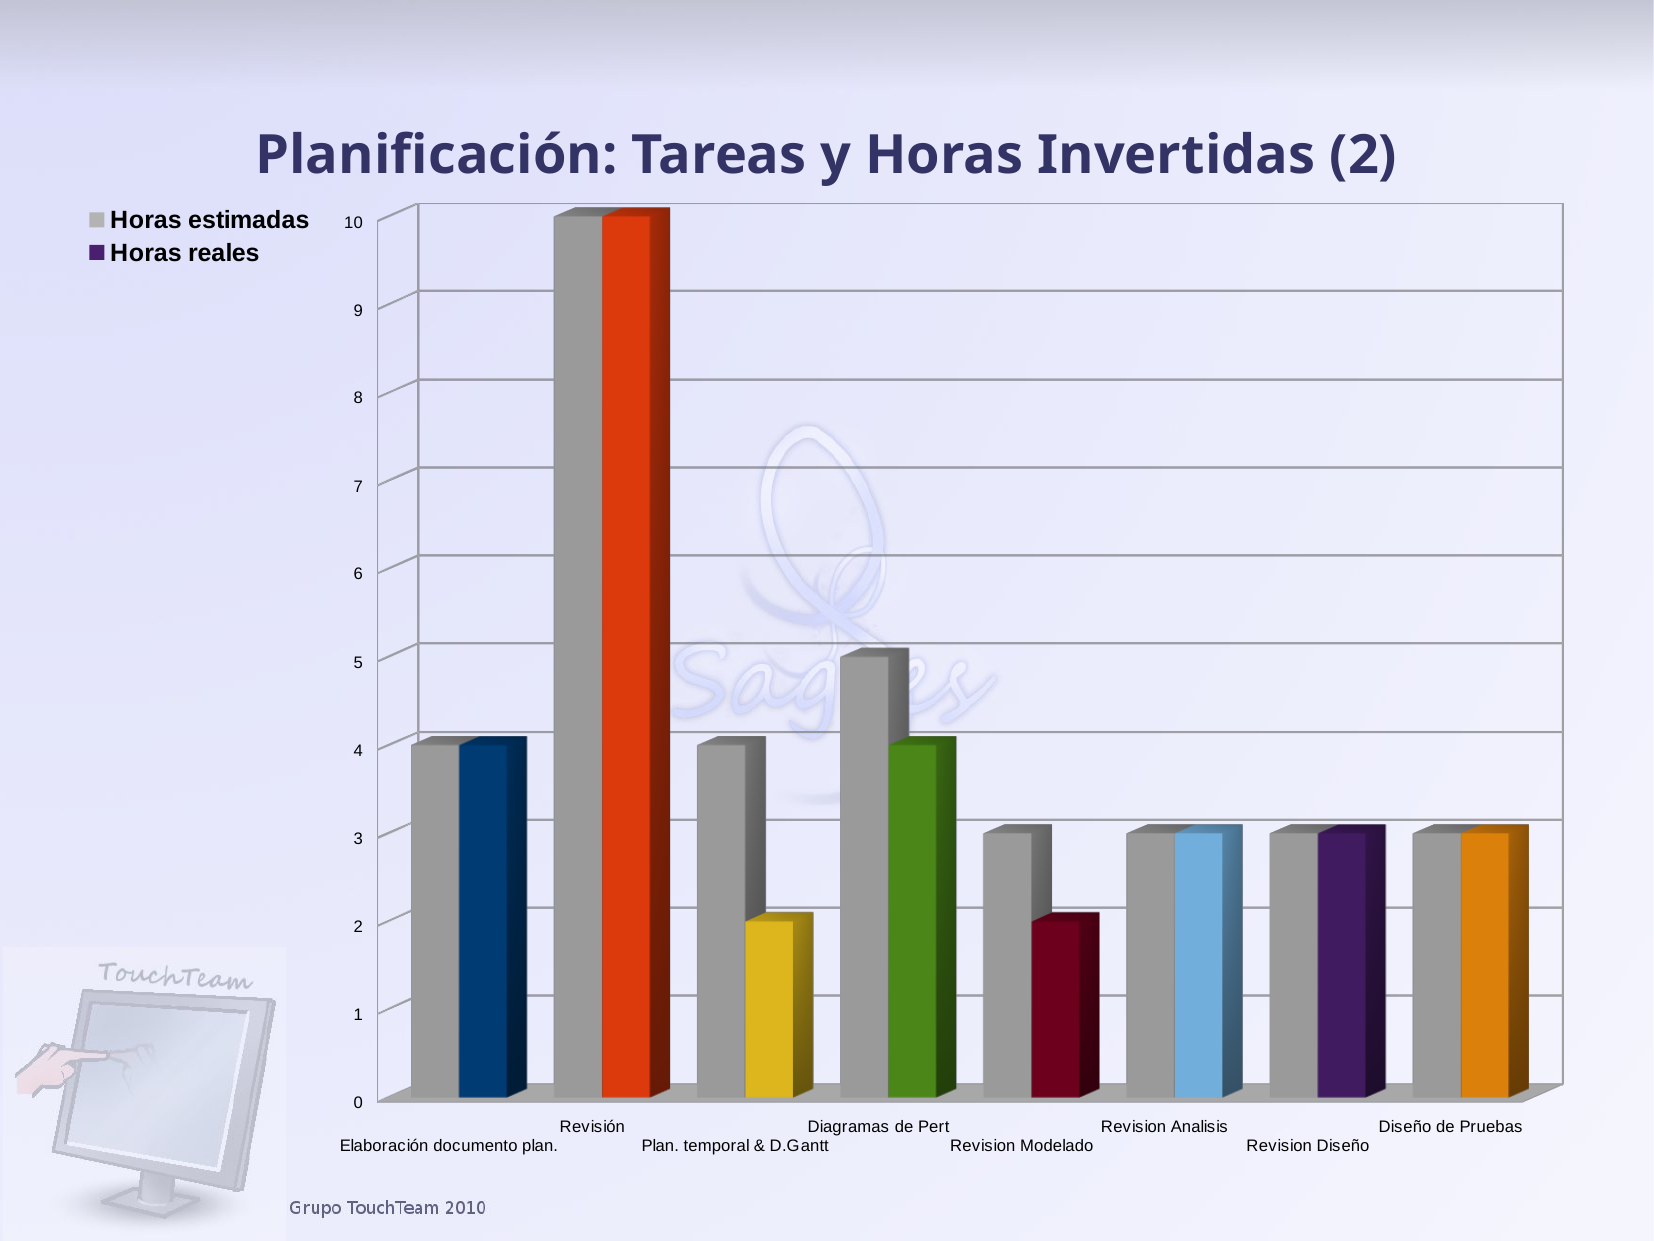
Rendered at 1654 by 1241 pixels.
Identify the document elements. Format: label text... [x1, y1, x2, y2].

title Planificación: Tareas y Horas Invertidas (2) [82, 49, 1571, 177]
chart [59, 177, 1595, 1182]
picture [0, 0, 1654, 1241]
